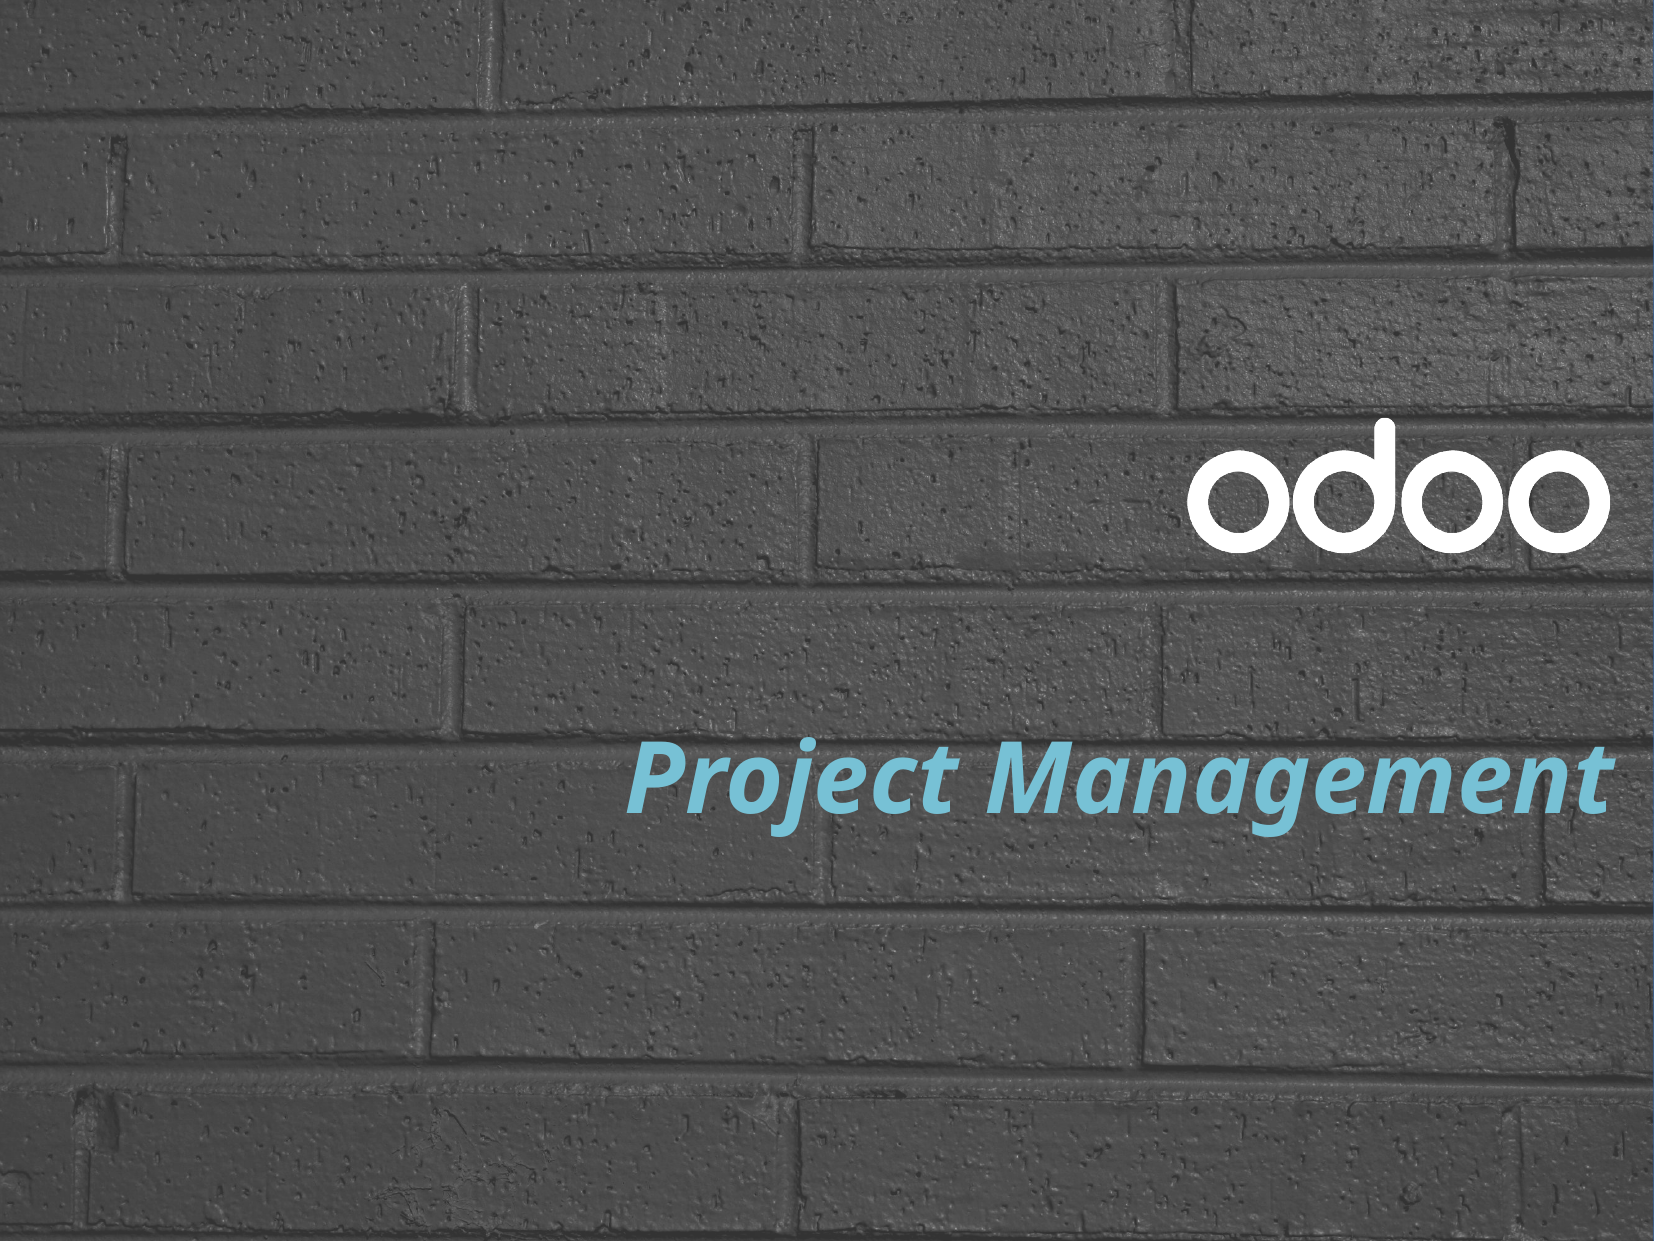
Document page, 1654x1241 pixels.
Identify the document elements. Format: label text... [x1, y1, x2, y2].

picture [0, 0, 1654, 1241]
text_box Project Management [35, 562, 1630, 845]
